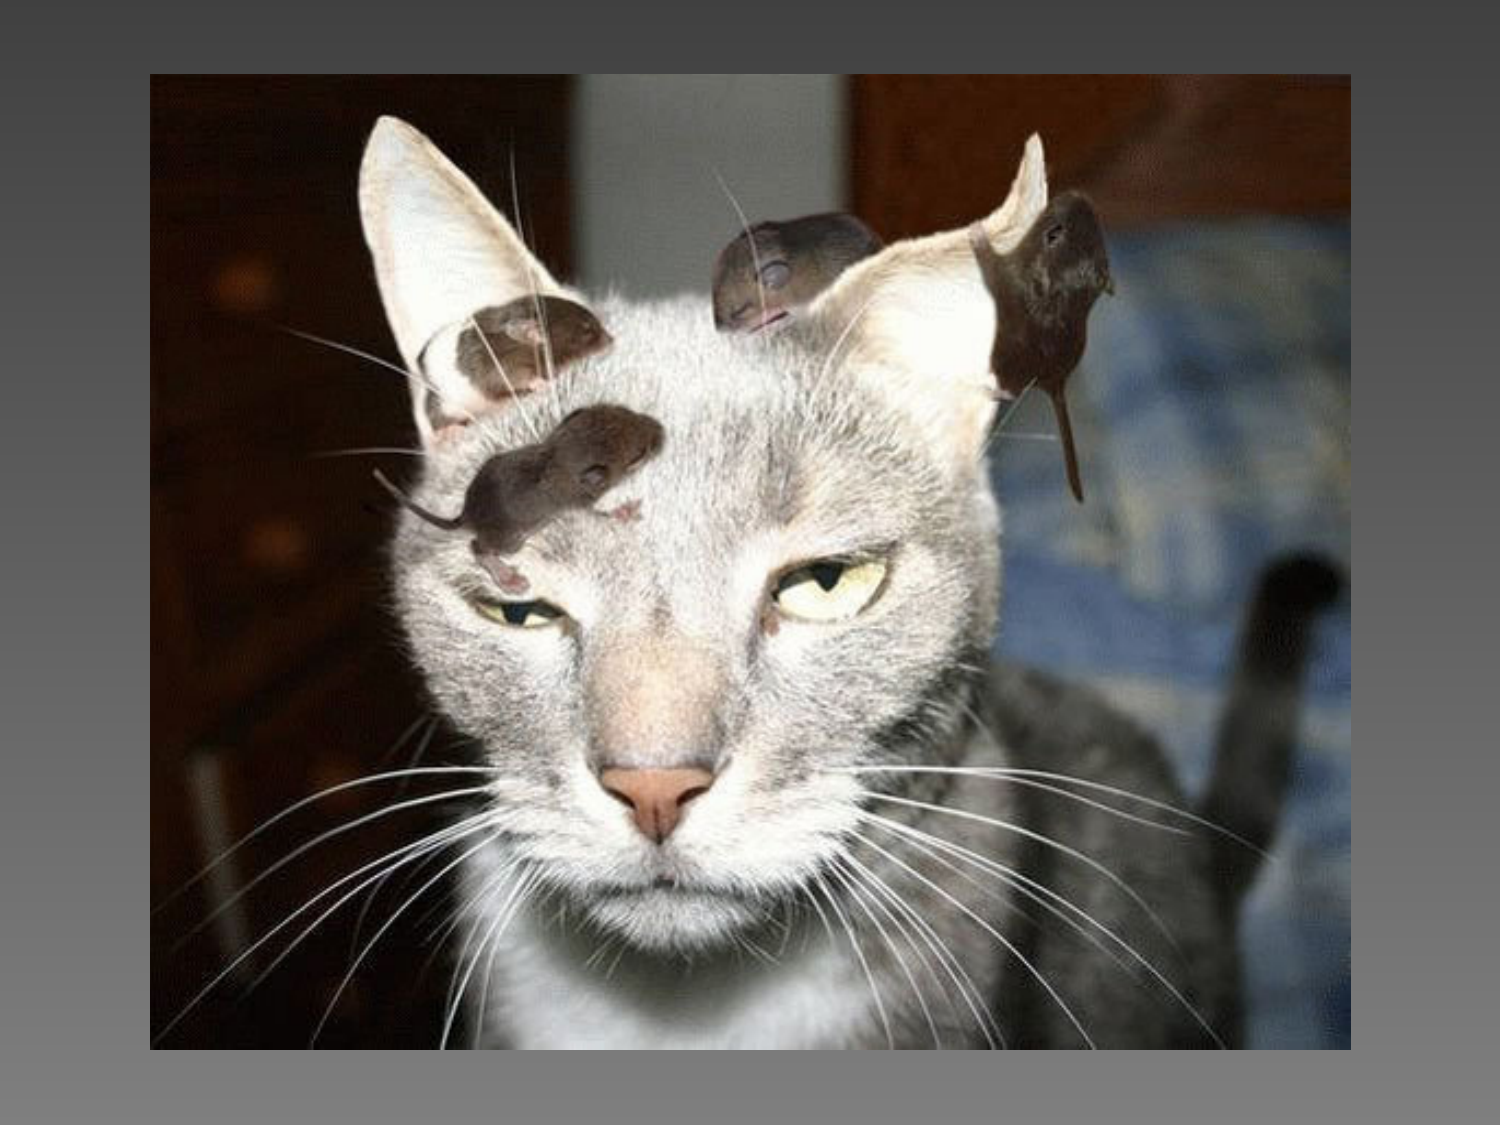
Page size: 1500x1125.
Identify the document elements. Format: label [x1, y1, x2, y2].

picture [150, 74, 1351, 1051]
